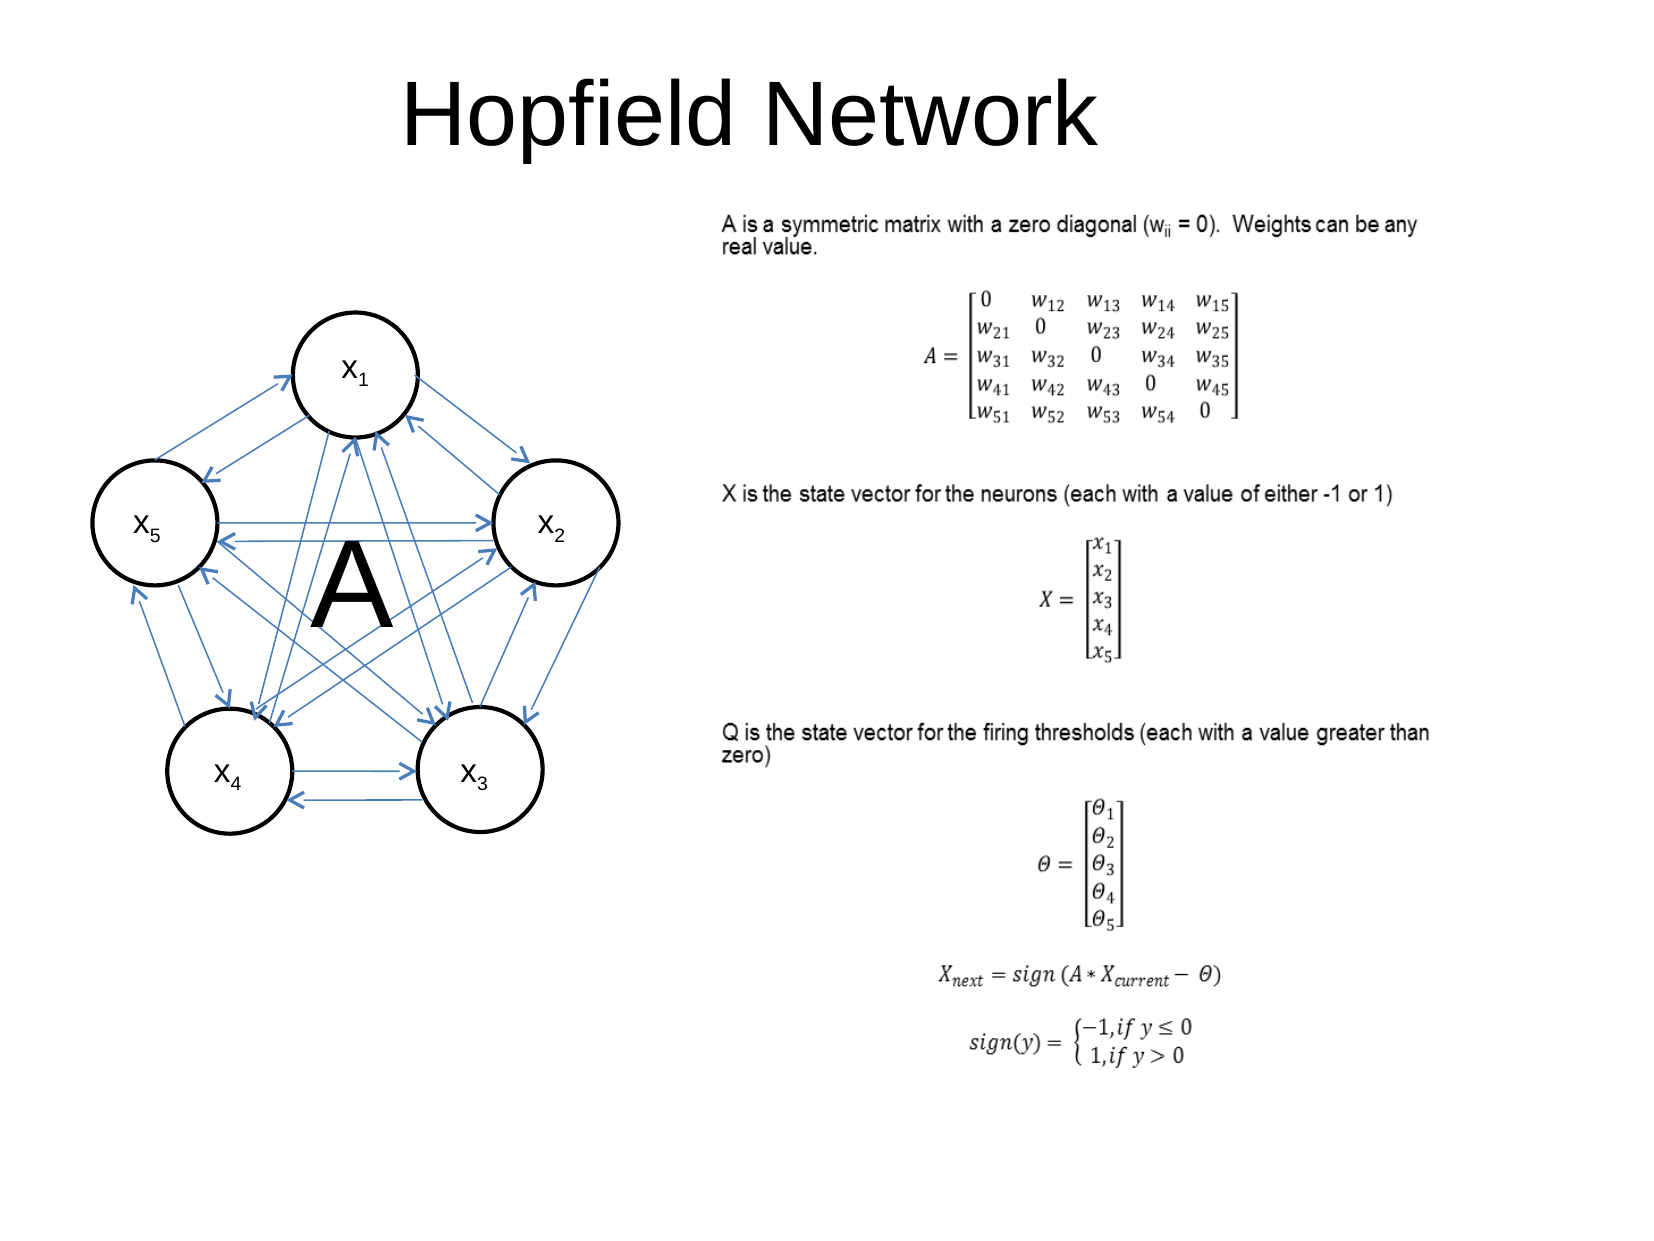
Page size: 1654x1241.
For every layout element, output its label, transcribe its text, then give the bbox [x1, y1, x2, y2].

text_box x3 [445, 741, 512, 802]
text_box x2 [522, 493, 589, 554]
list [705, 180, 1456, 1231]
title Hopfield Network [75, 15, 1425, 203]
text_box x1 [326, 337, 393, 398]
text_box x5 [118, 493, 185, 554]
text_box x4 [199, 741, 266, 802]
text_box A [295, 495, 458, 661]
